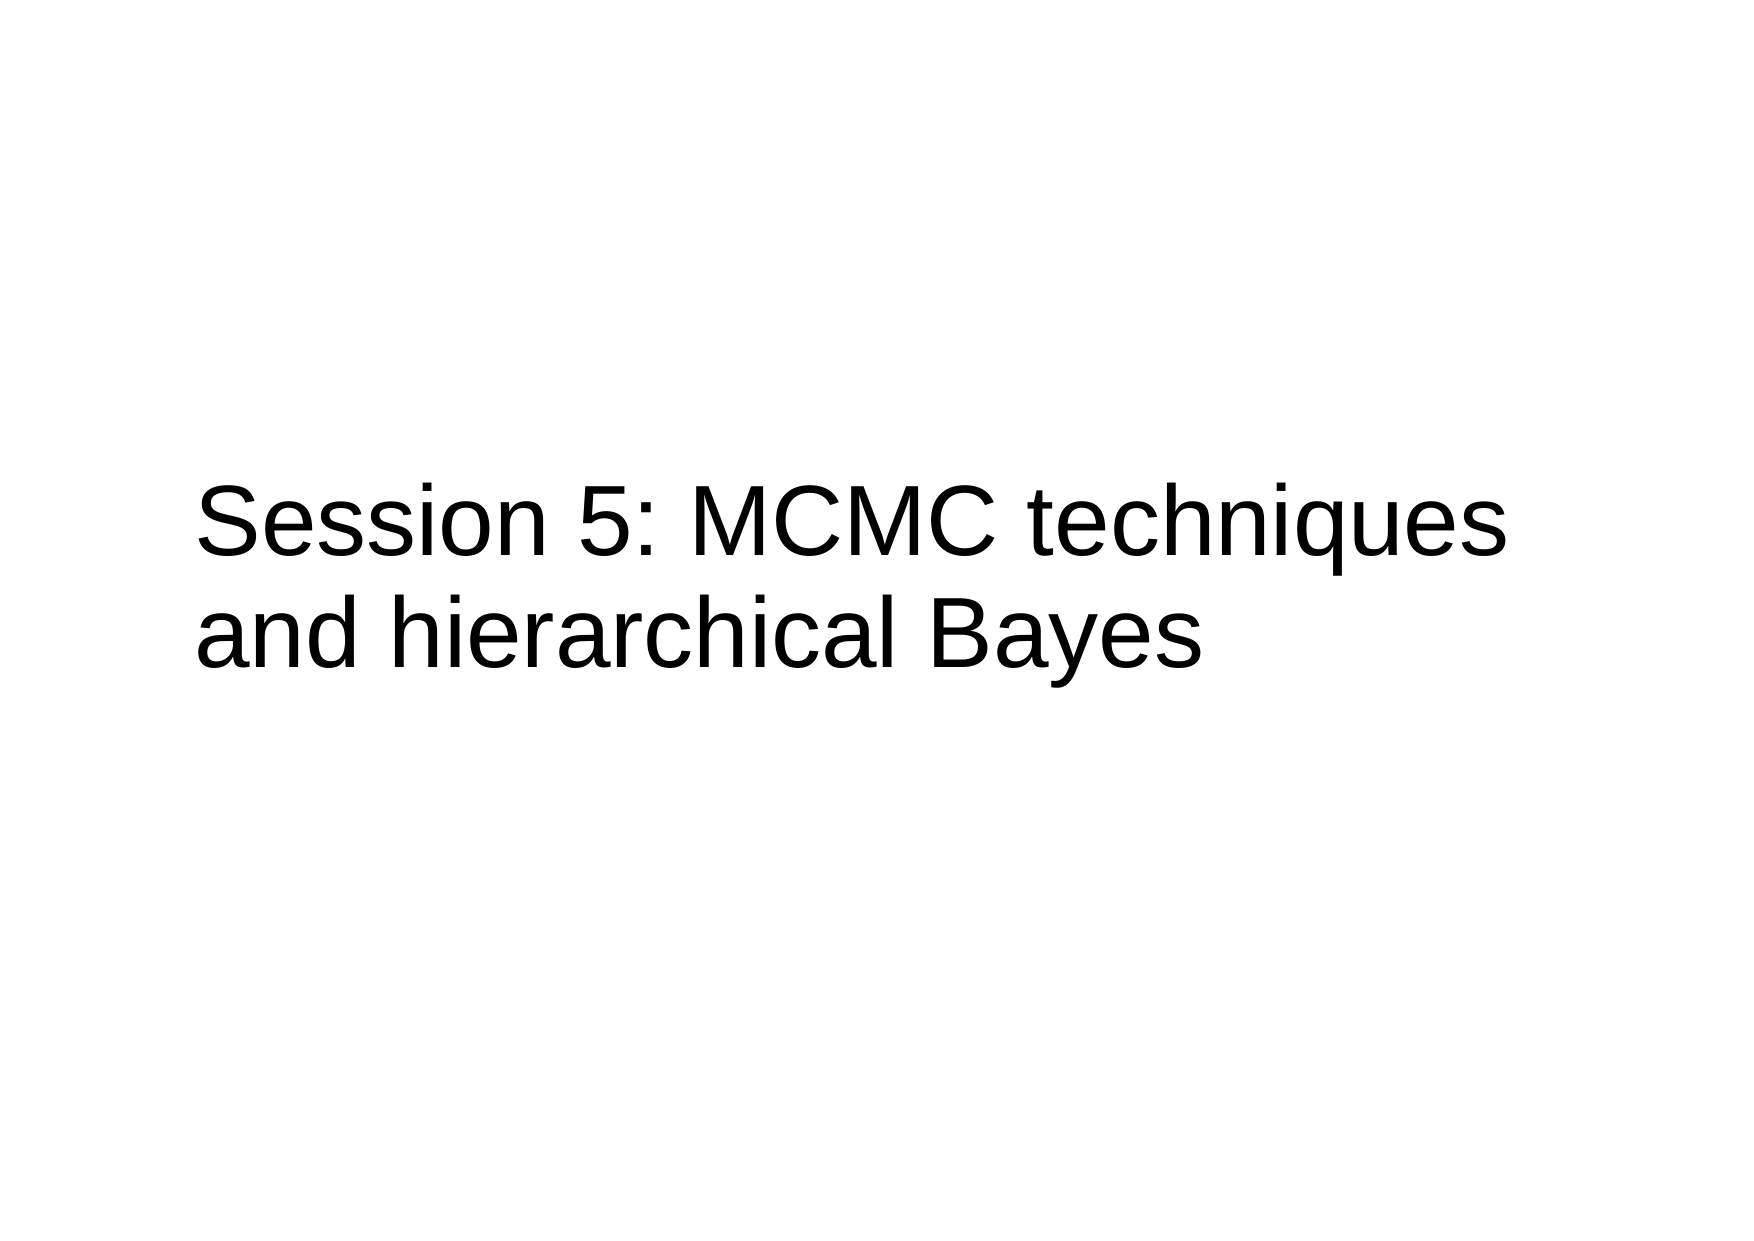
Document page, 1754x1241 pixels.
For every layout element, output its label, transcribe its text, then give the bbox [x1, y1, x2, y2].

text_box Session 5: MCMC techniques and hierarchical Bayes [179, 457, 1554, 696]
